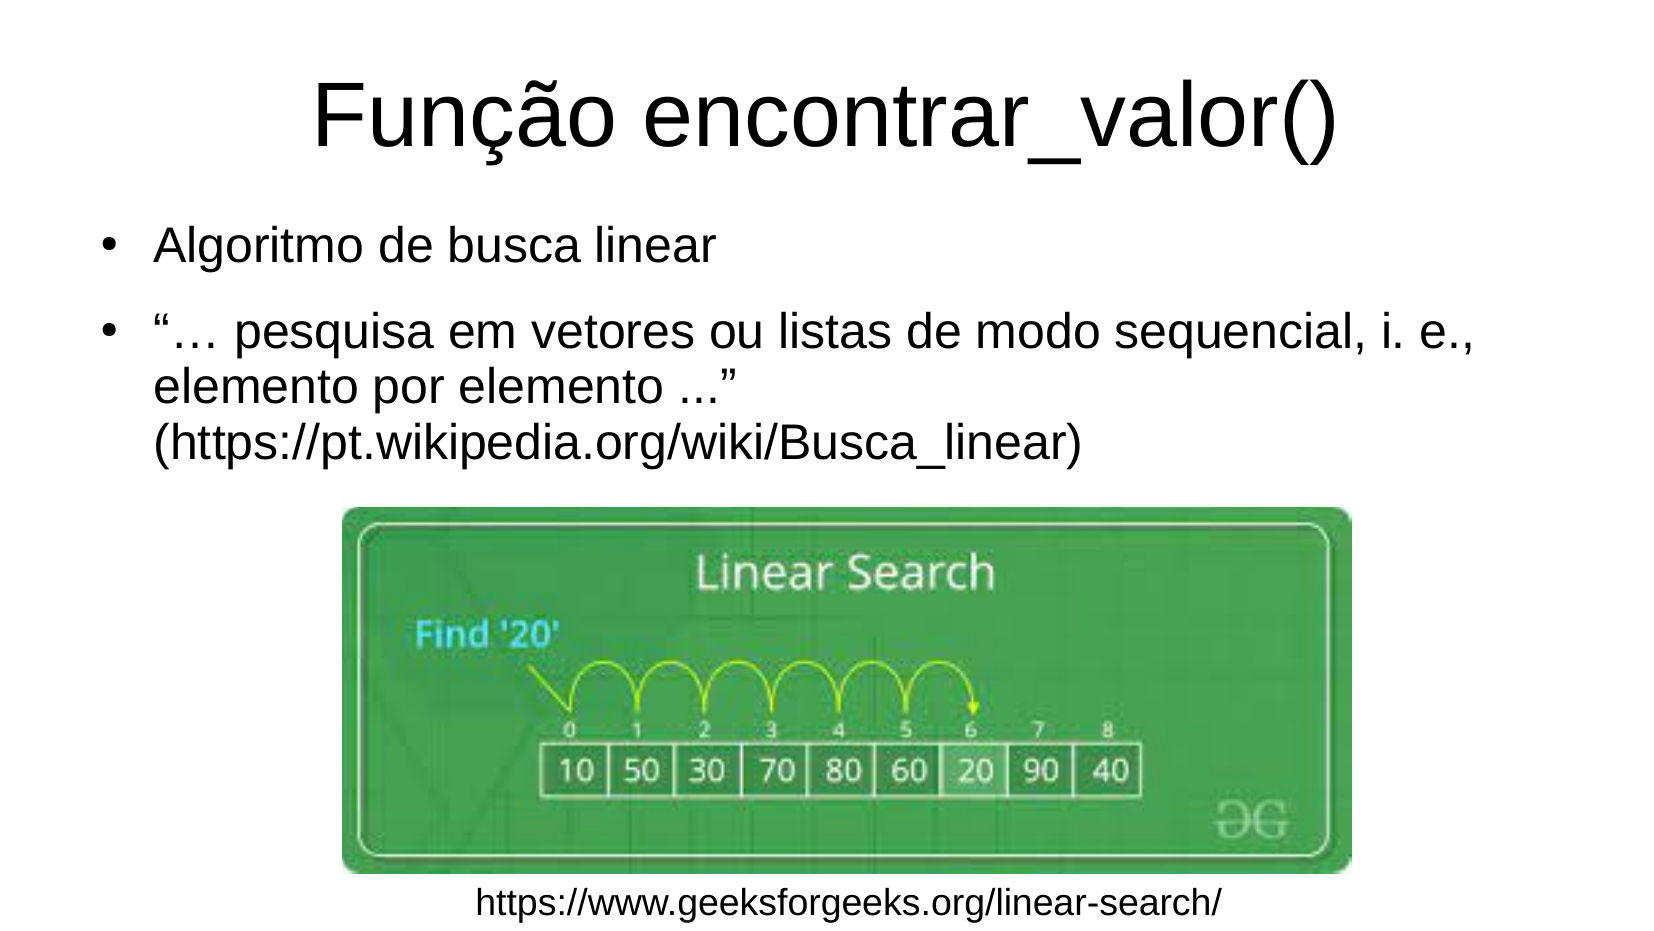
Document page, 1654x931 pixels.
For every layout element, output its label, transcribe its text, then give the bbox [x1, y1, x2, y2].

list Algoritmo de busca linear “… pesquisa em vetores ou listas de modo sequencial, i. e., elemento por elemento ...” (https://pt.wikipedia.org/wiki/Busca_linear) [82, 217, 1571, 758]
picture [342, 507, 1352, 875]
title Função encontrar_valor() [82, 37, 1571, 193]
text_box https://www.geeksforgeeks.org/linear-search/ [460, 874, 1654, 931]
